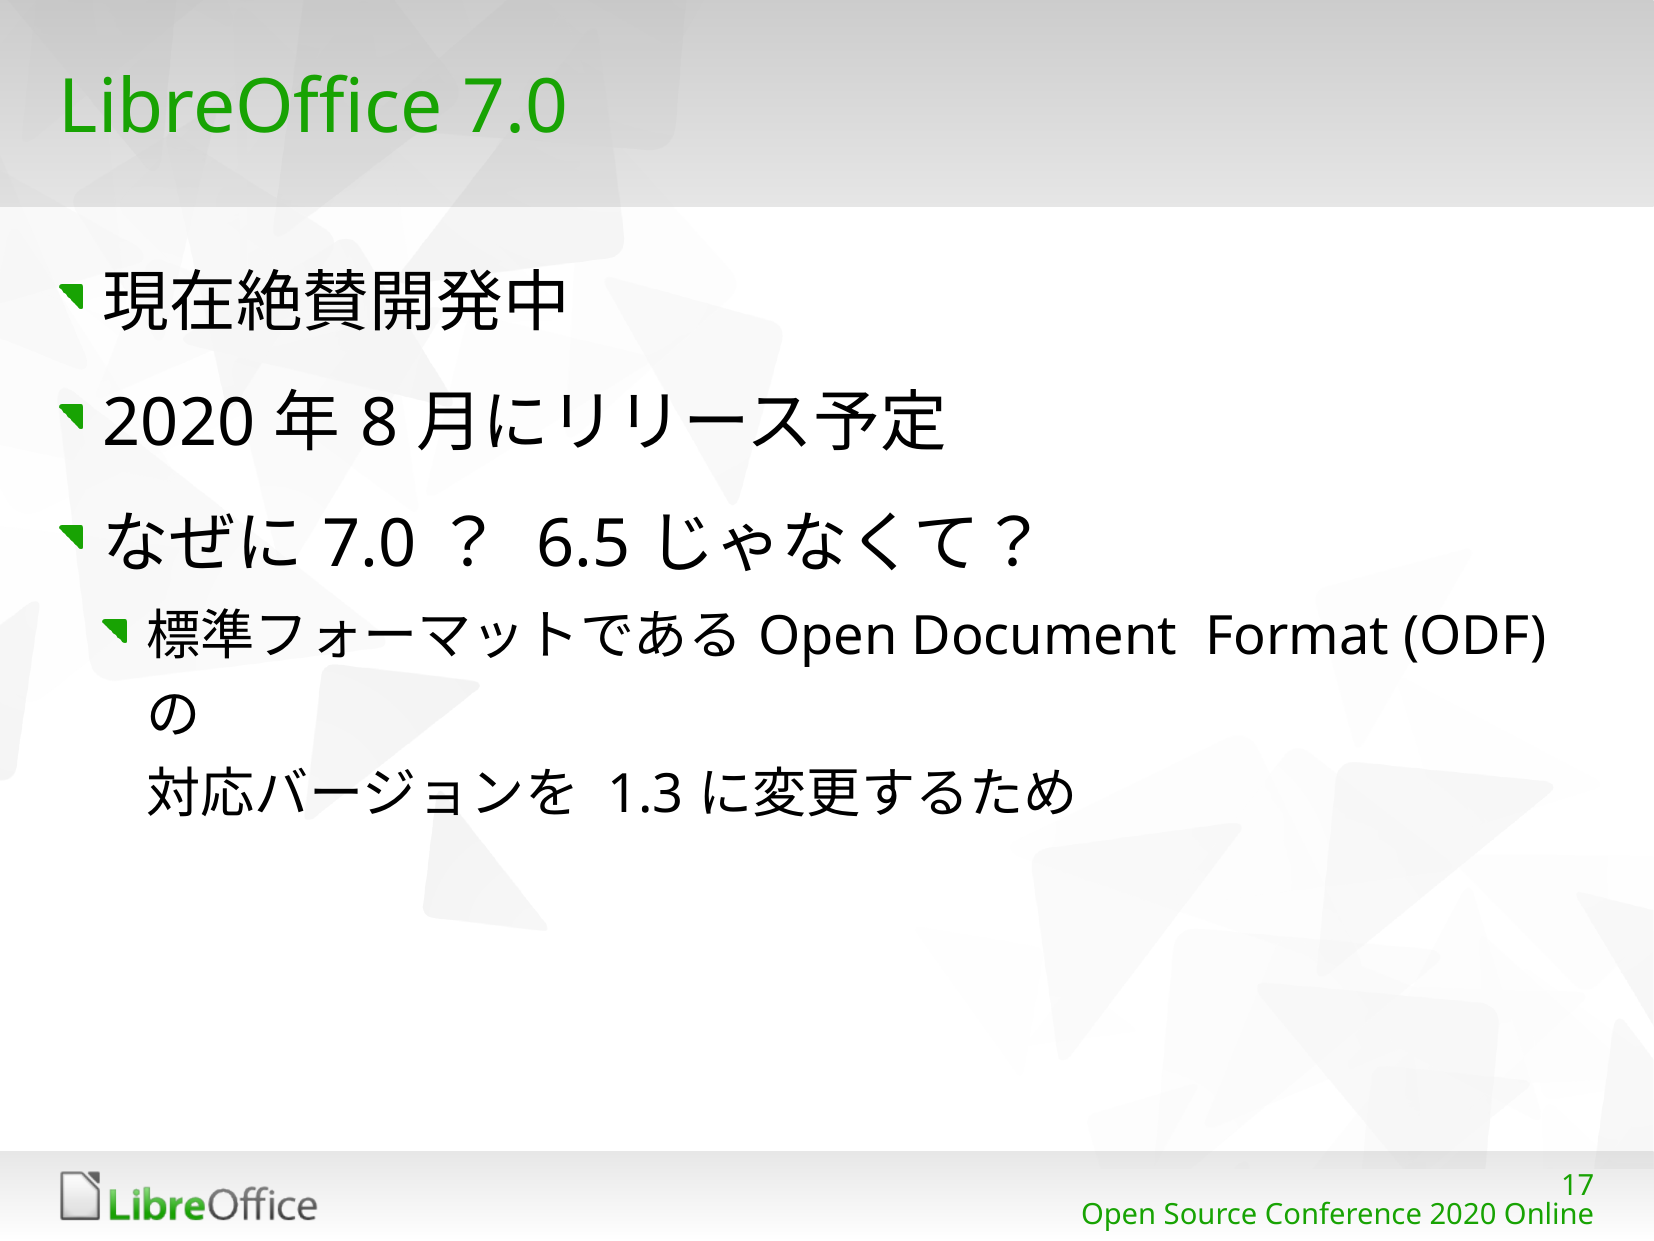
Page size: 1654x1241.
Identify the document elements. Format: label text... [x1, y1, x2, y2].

picture [0, 0, 783, 931]
picture [915, 548, 1654, 1169]
list 現在絶賛開発中 2020年8月にリリース予定 なぜに7.0？ 6.5じゃなくて？ 標準フォーマットであるOpen Document Format (ODF)の 対応バージョンを 1.3に変更するため [59, 248, 1595, 1032]
picture [41, 1152, 337, 1240]
title LibreOffice 7.0 [59, 29, 1595, 178]
